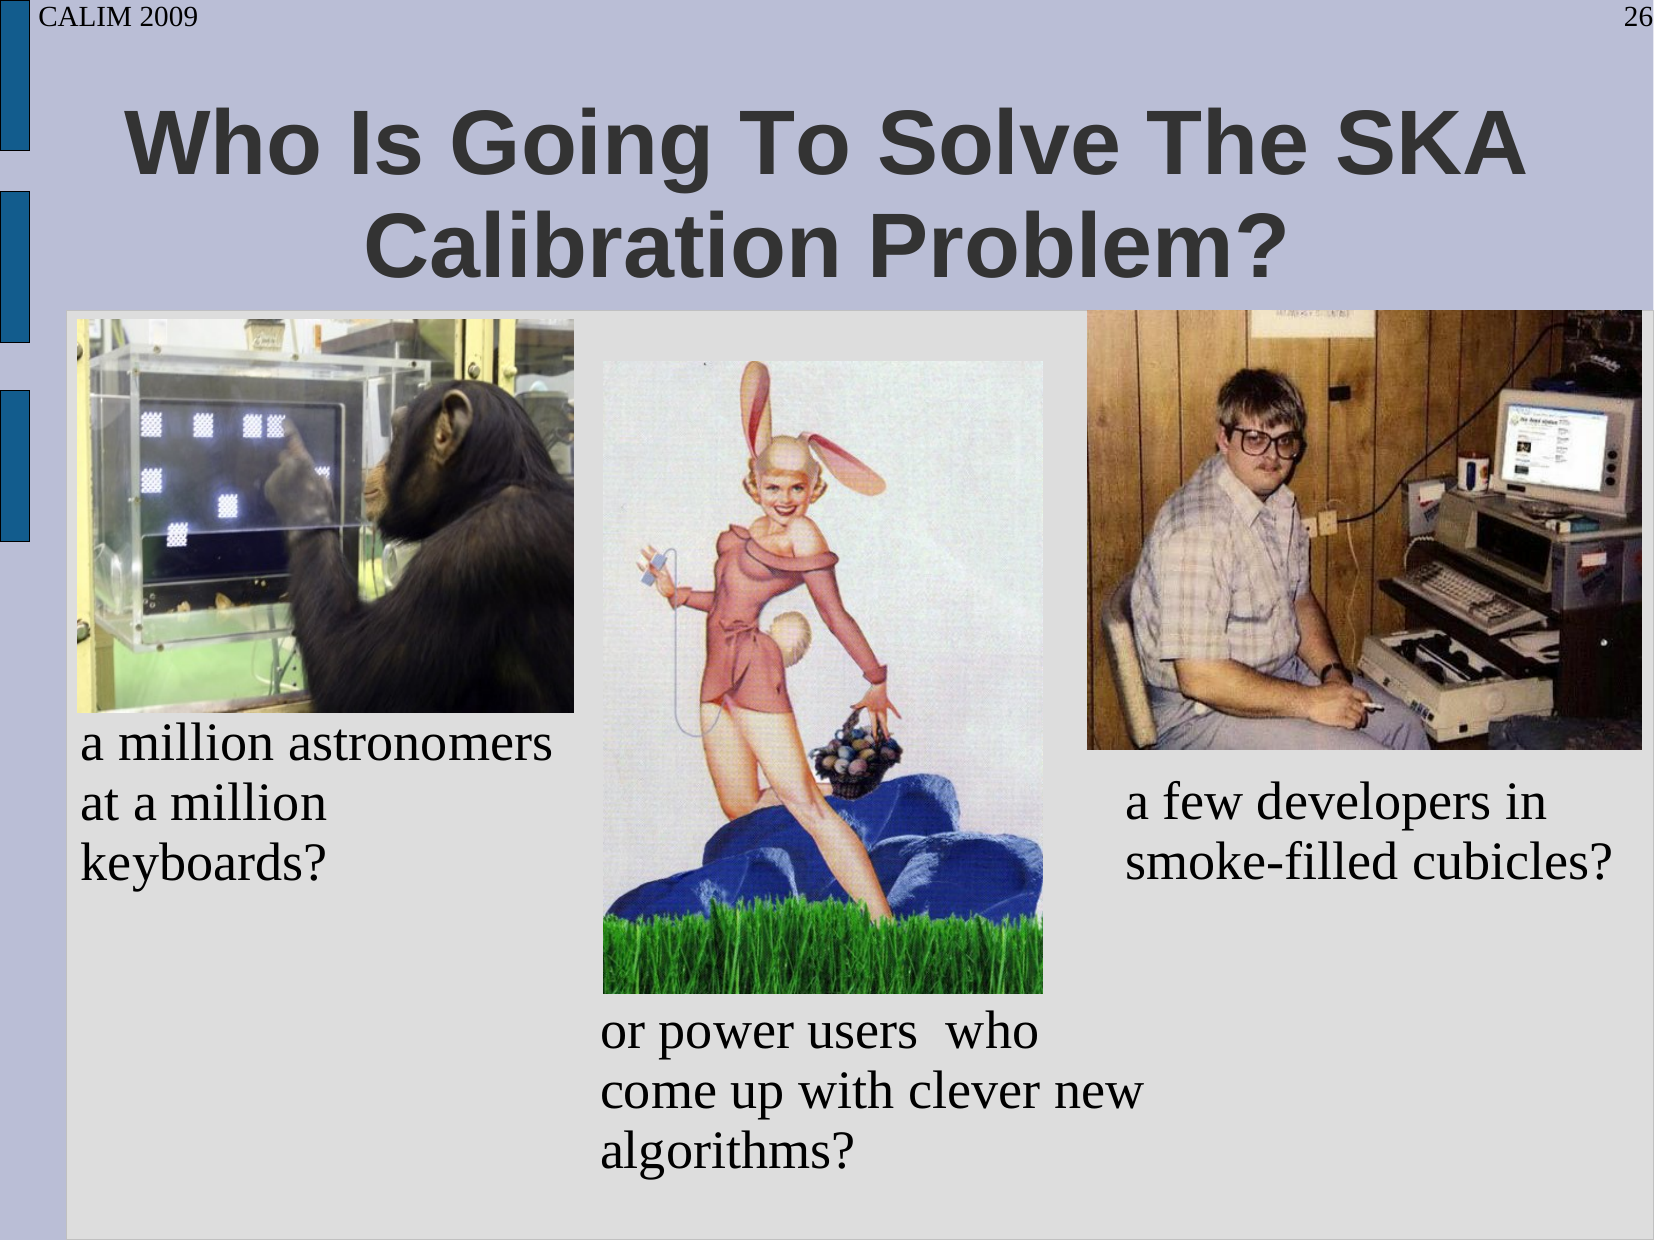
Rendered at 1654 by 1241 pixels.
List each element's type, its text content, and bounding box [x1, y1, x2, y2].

title Who Is Going To Solve The SKA Calibration Problem? [121, 87, 1534, 302]
picture [603, 361, 1043, 994]
picture [77, 319, 574, 713]
text_box a million astronomers at a million keyboards? [80, 712, 563, 902]
text_box or power users who come up with clever new algorithms? [600, 1000, 1163, 1202]
picture [1087, 310, 1642, 751]
text_box a few developers in smoke-filled cubicles? [1125, 771, 1634, 961]
